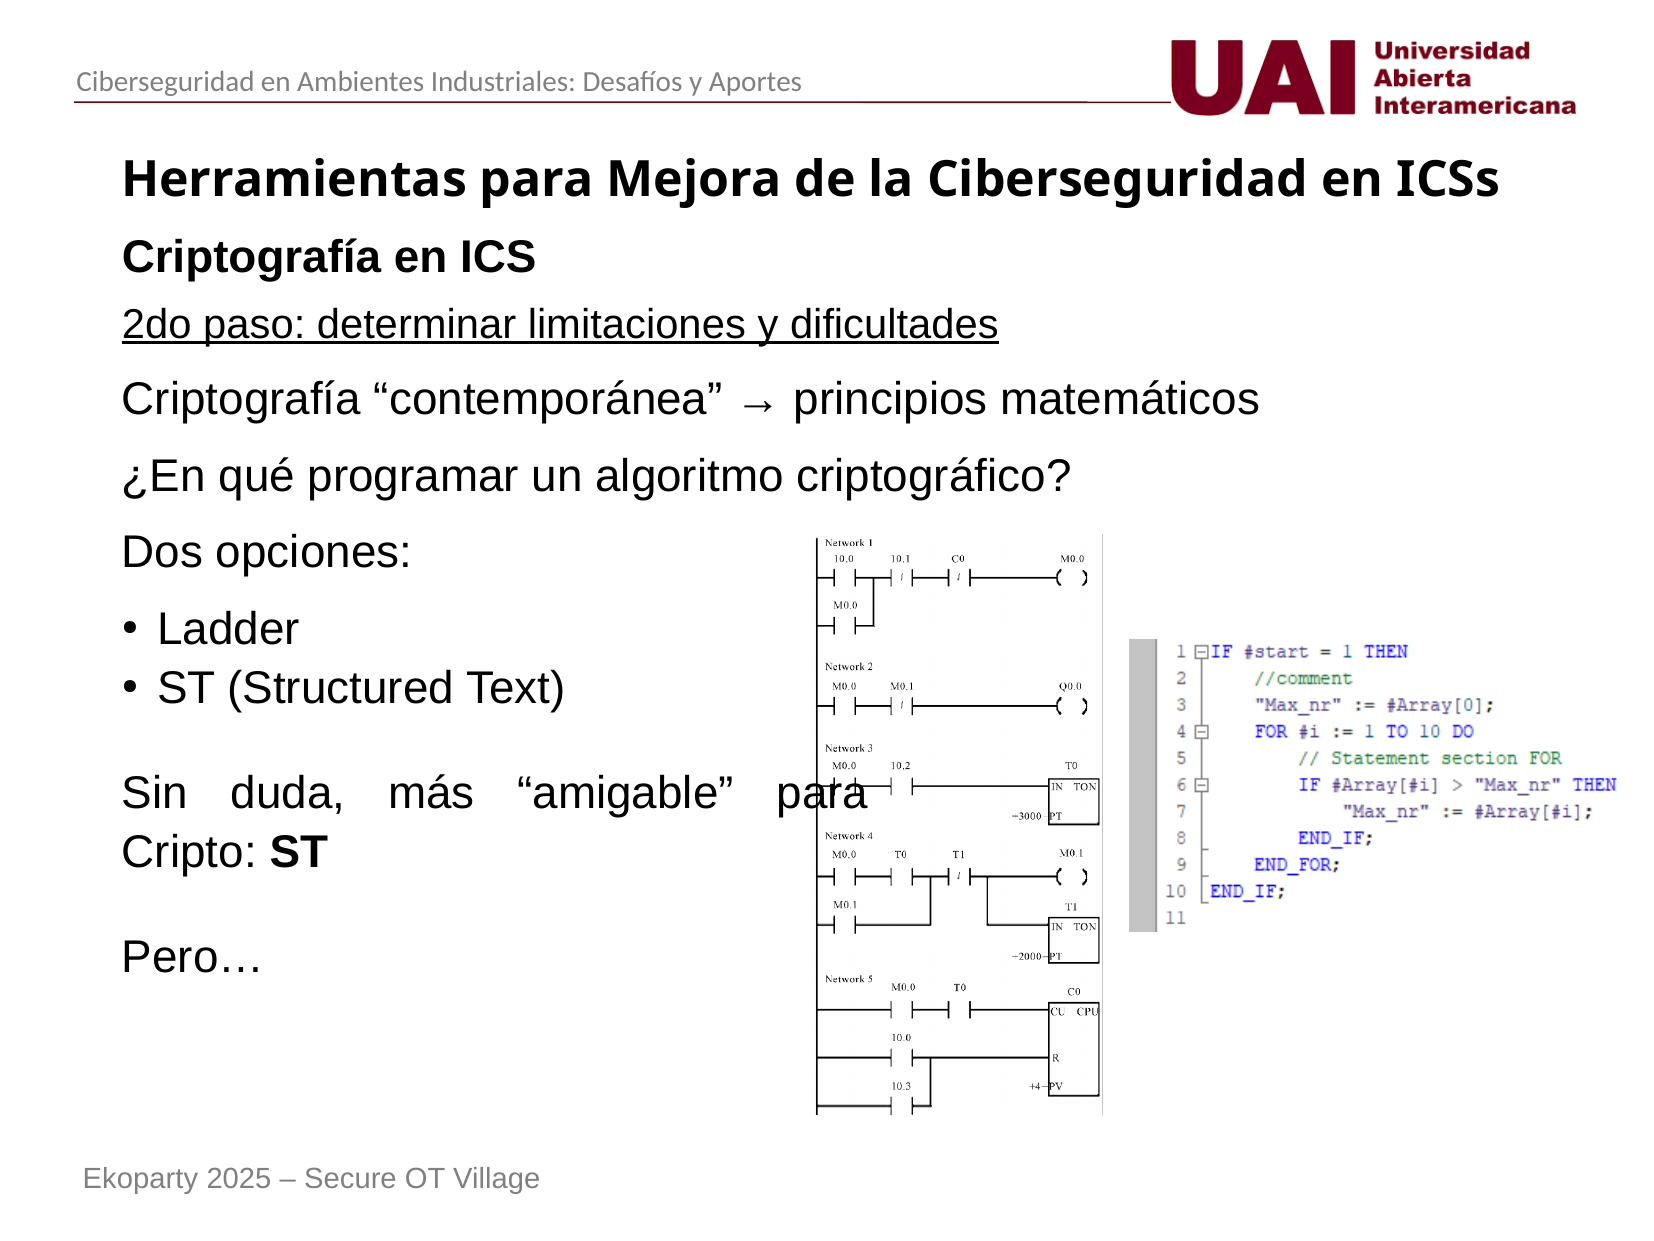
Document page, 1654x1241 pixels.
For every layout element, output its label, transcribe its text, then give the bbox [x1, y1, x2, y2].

text_box Criptografía en ICS 2do paso: determinar limitaciones y dificultades Criptografía “contemporánea” → principios matemáticos ¿En qué programar un algoritmo criptográfico? Dos opciones: Ladder ST (Structured Text) Sin duda, más “amigable” para Cripto: ST Pero… [107, 223, 1512, 1143]
picture [1129, 639, 1654, 932]
text_box Herramientas para Mejora de la Ciberseguridad en ICSs [106, 135, 1516, 219]
picture [1171, 40, 1577, 116]
